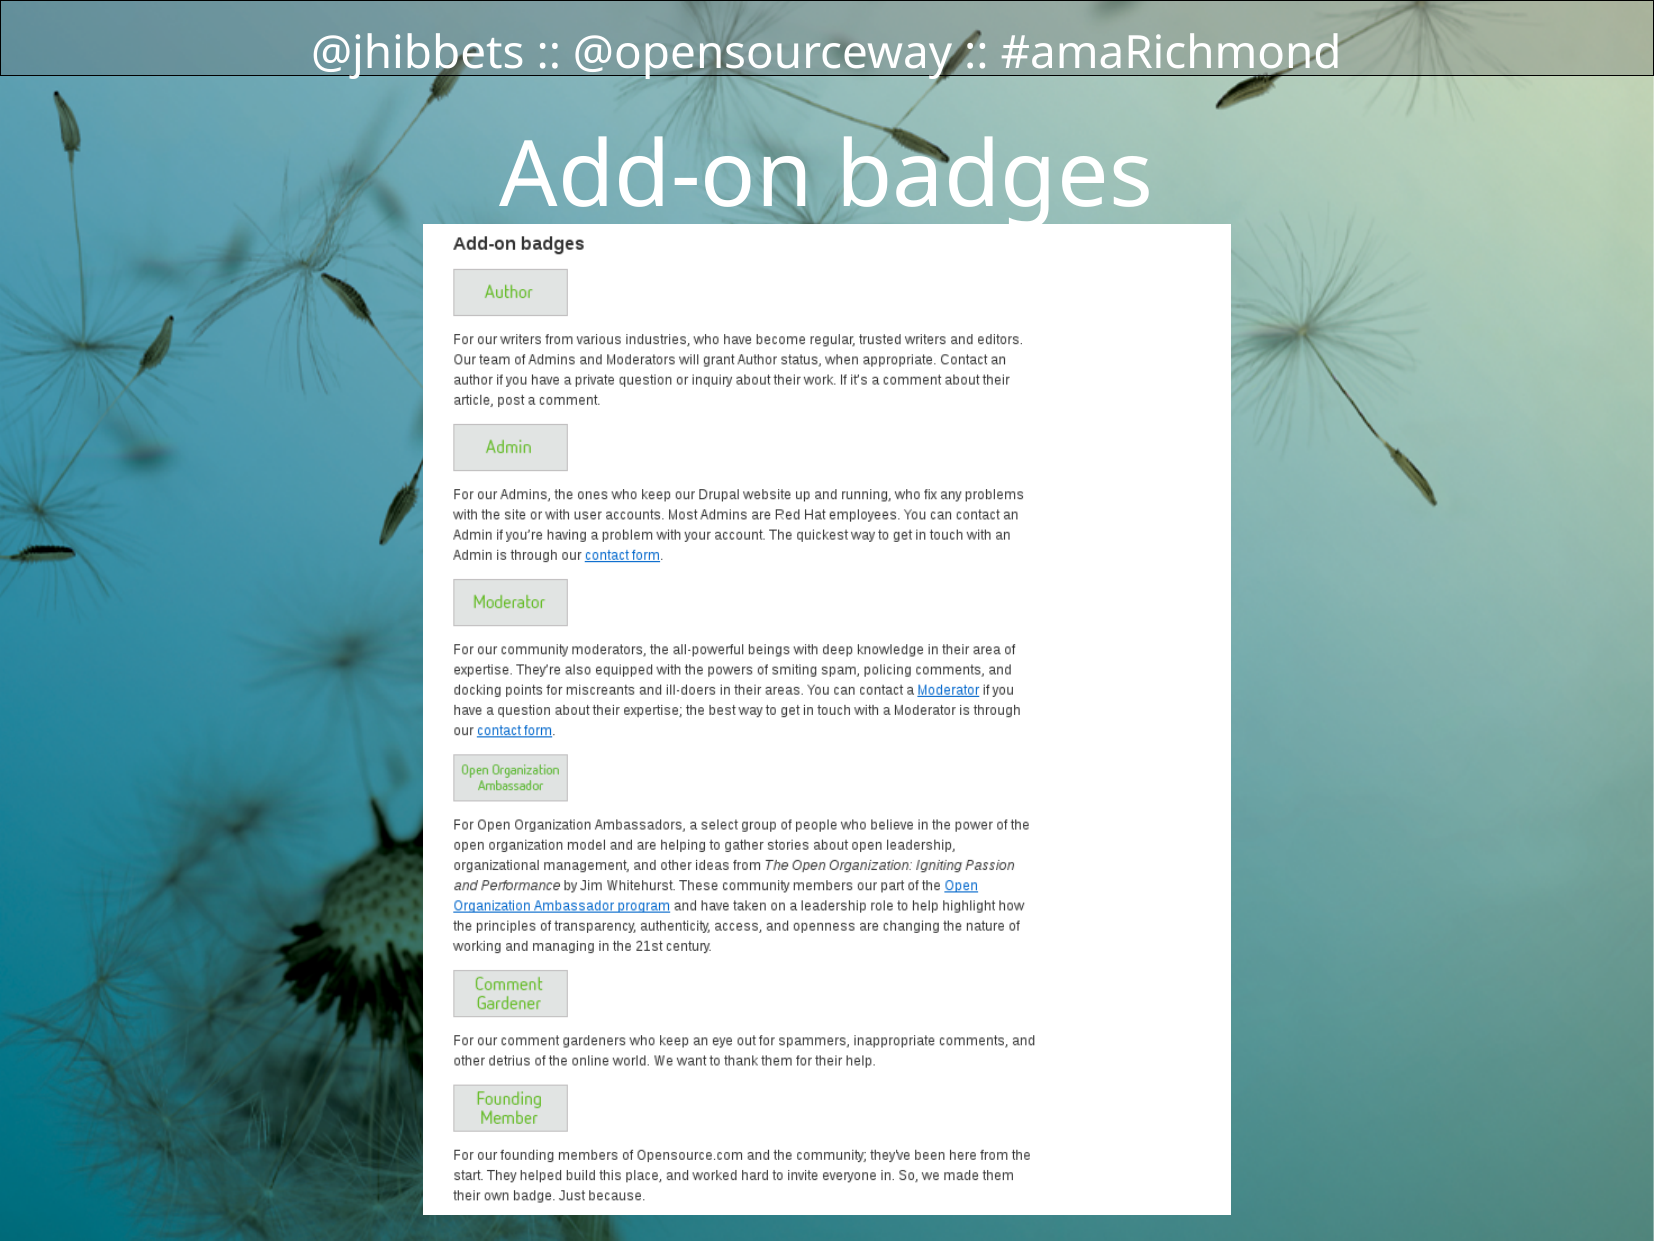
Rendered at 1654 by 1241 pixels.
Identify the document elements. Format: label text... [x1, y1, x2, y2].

picture [0, 76, 1654, 1241]
title Add-on badges [82, 67, 1571, 275]
